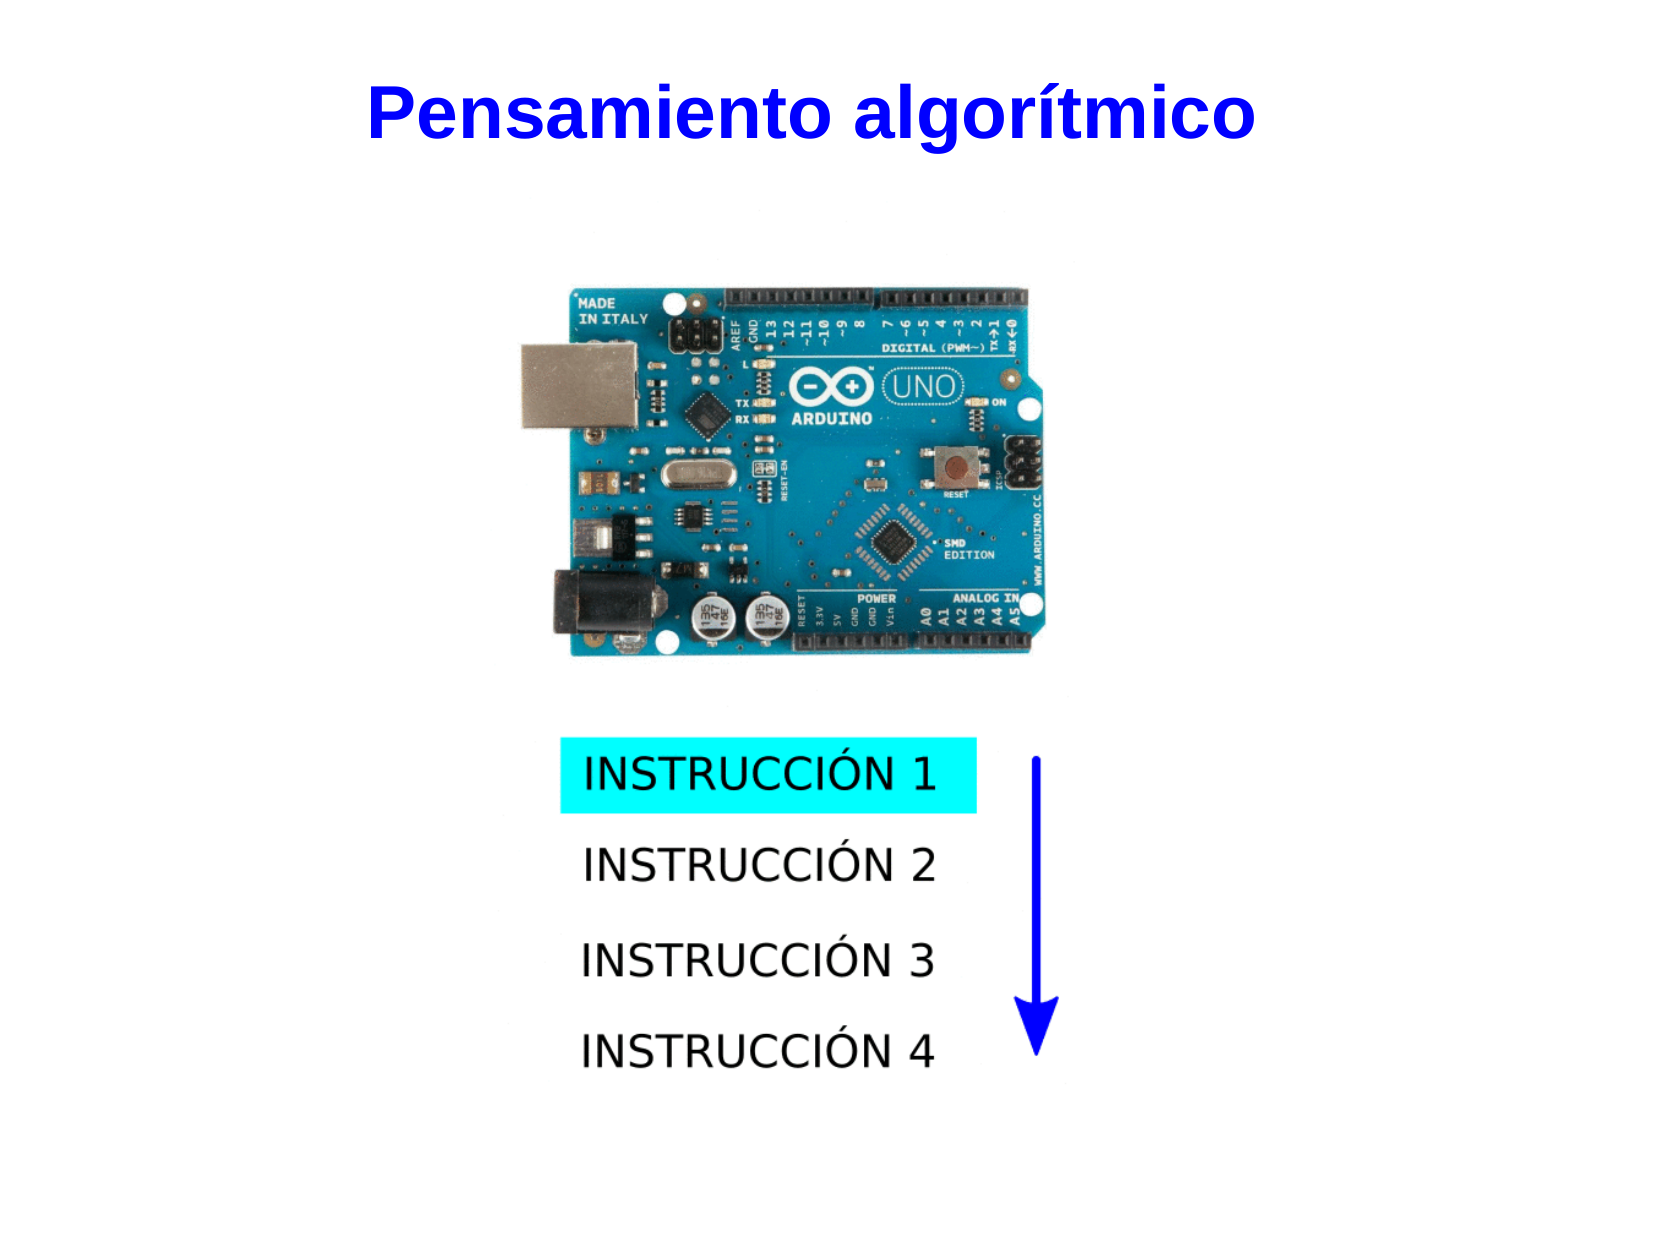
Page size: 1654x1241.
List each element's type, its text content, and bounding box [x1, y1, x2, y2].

picture [476, 194, 1081, 1105]
text_box Pensamiento algorítmico [64, 60, 1561, 166]
